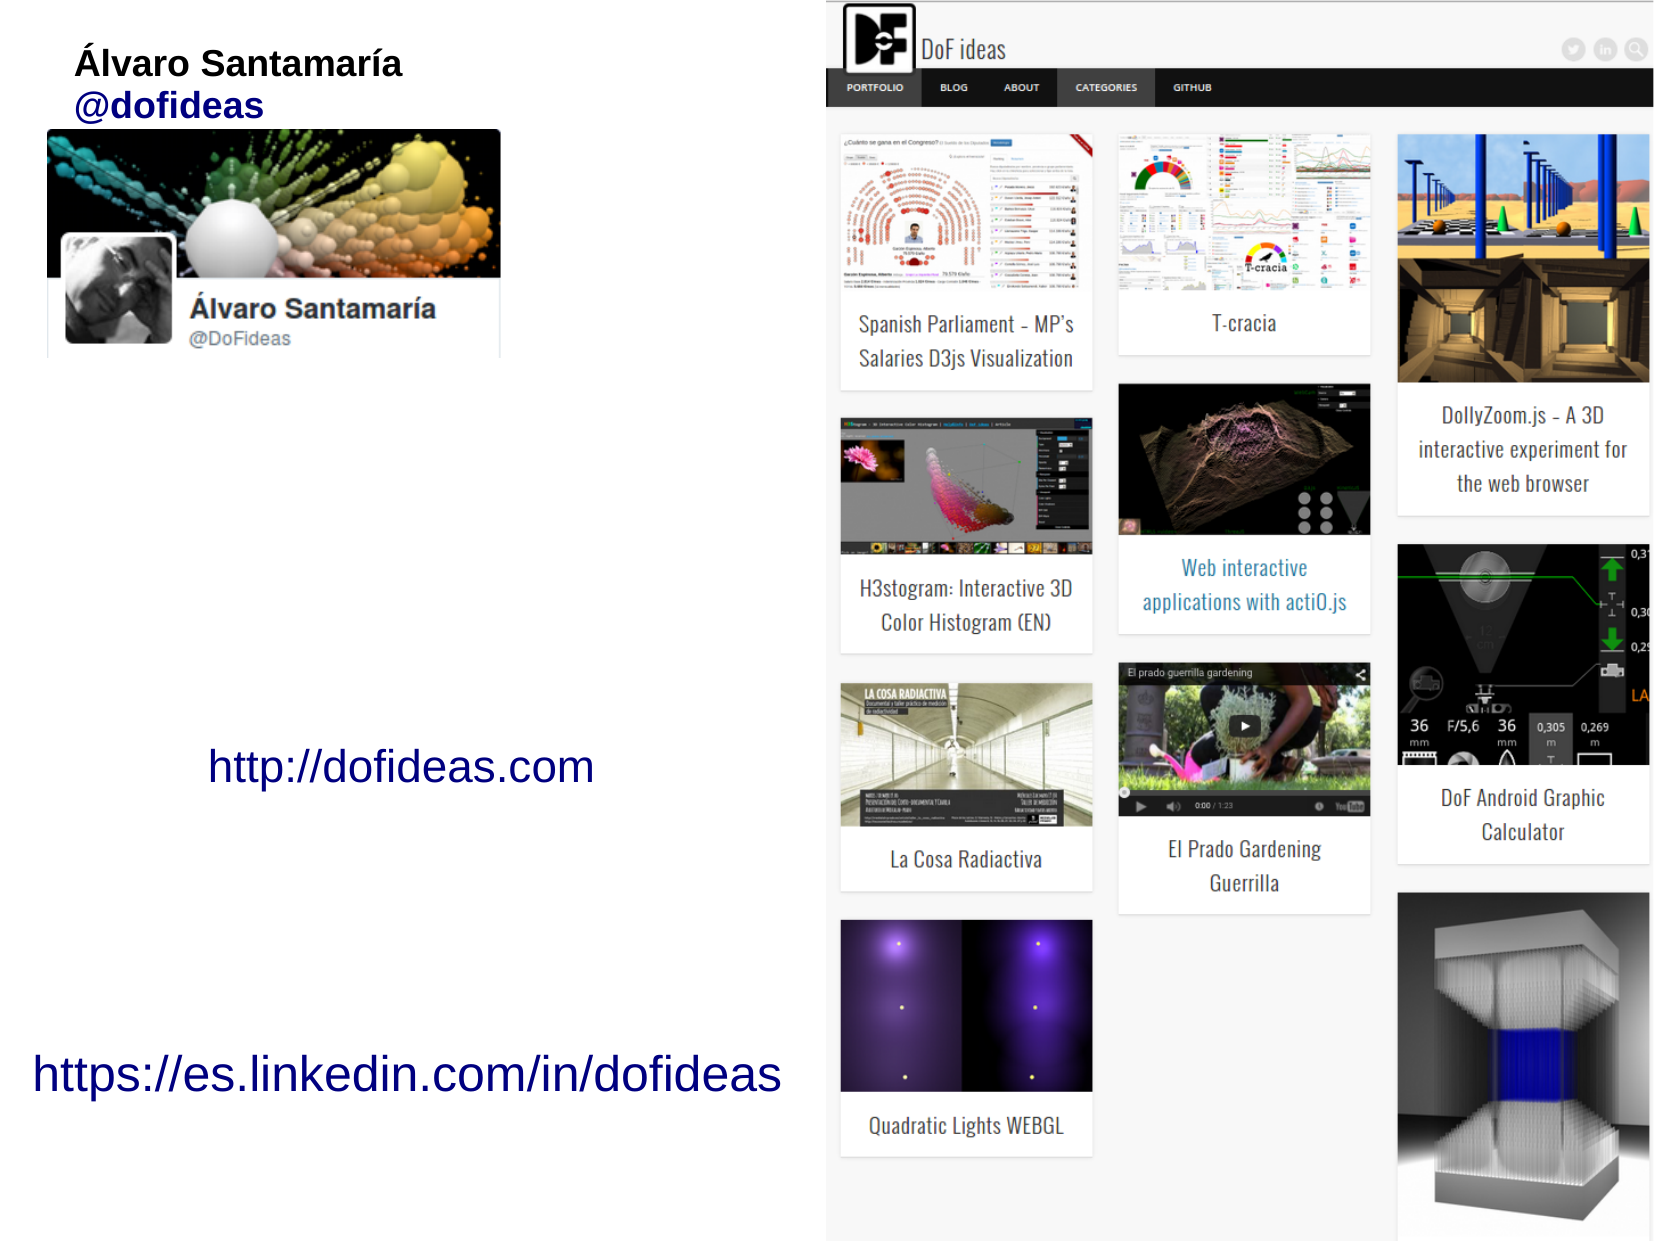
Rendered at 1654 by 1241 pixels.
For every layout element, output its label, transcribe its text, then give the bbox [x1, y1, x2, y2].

text_box Álvaro Santamaría @dofideas [59, 35, 643, 200]
picture [47, 129, 504, 358]
text_box http://dofideas.com [70, 708, 733, 826]
text_box https://es.linkedin.com/in/dofideas [0, 1003, 815, 1145]
picture [826, 0, 1654, 1241]
